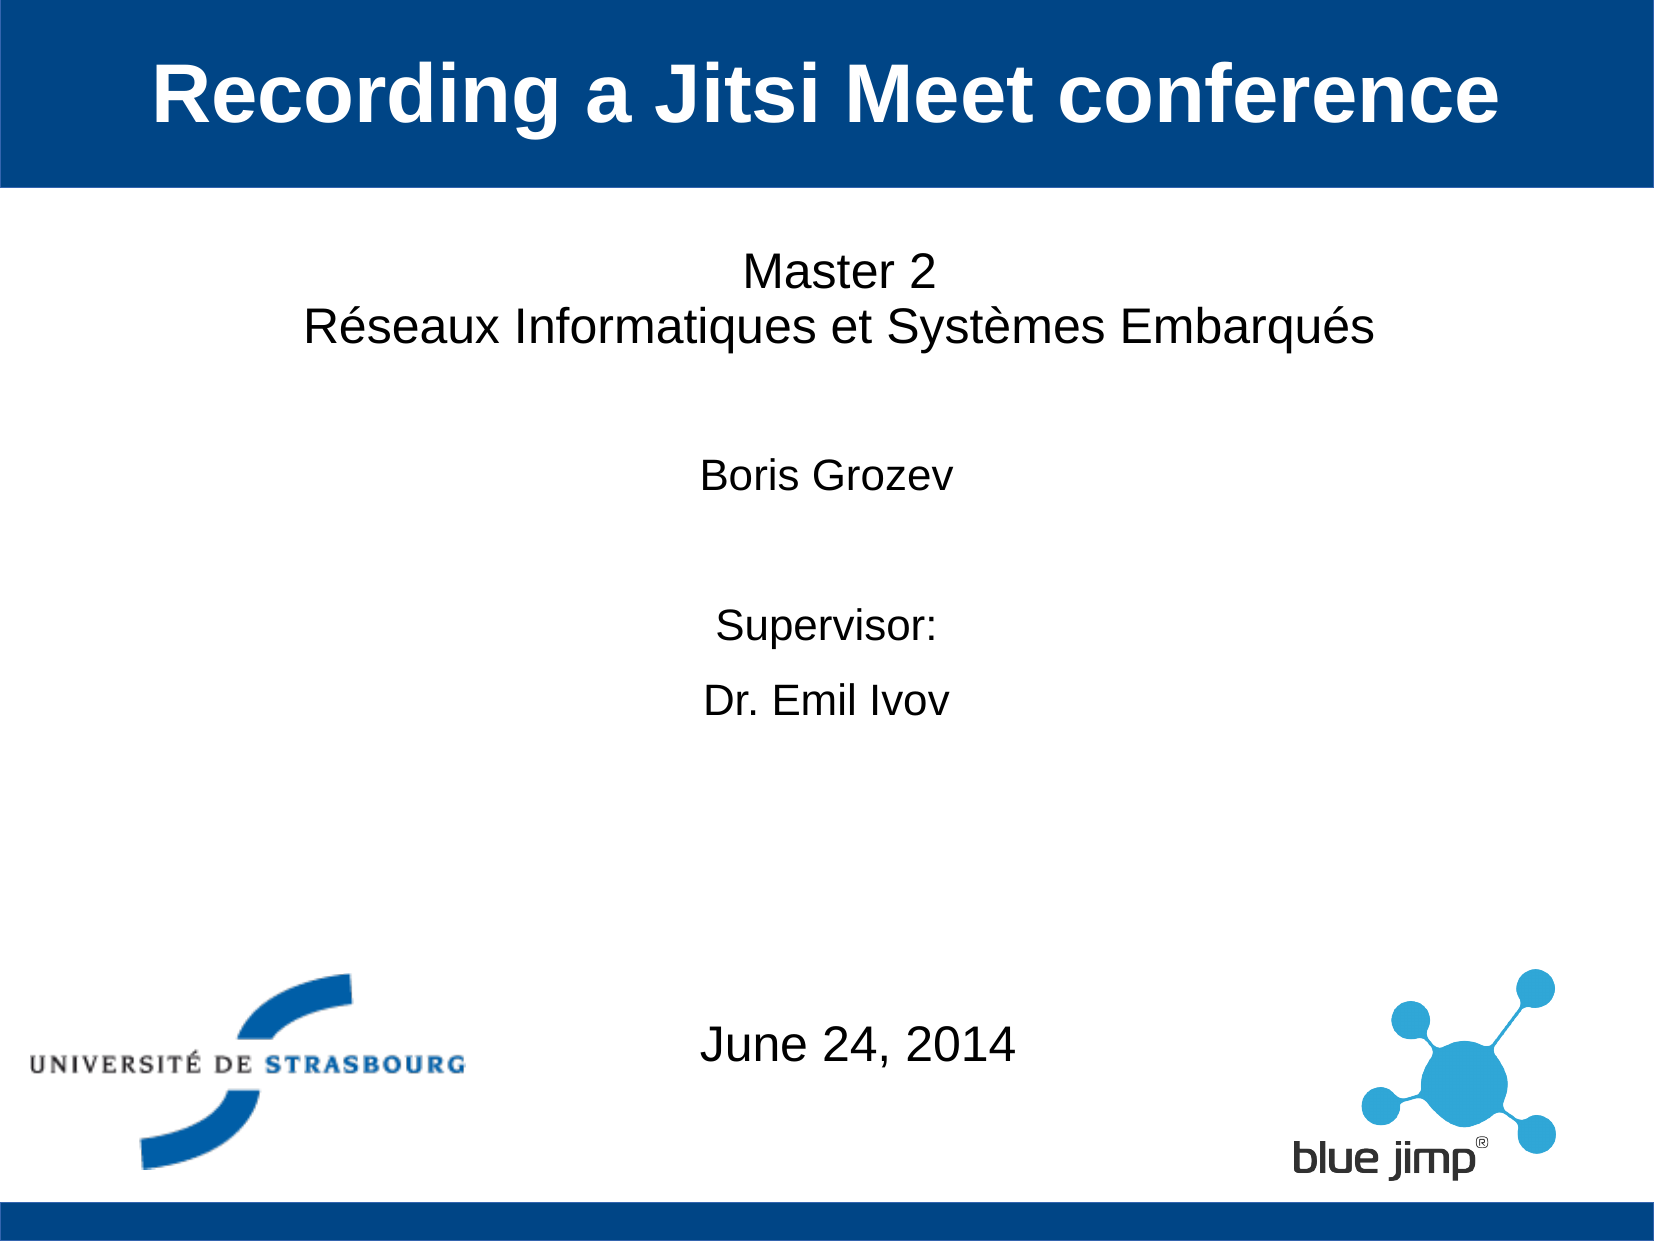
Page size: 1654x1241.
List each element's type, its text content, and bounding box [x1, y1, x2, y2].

text_box Master 2 Réseaux Informatiques et Systèmes Embarqués [288, 235, 1392, 362]
list Boris Grozev Supervisor: Dr. Emil Ivov [82, 376, 1571, 726]
title Recording a Jitsi Meet conference [0, 0, 1654, 188]
picture [1294, 969, 1556, 1181]
picture [30, 973, 466, 1170]
text_box June 24, 2014 [685, 1009, 1032, 1080]
